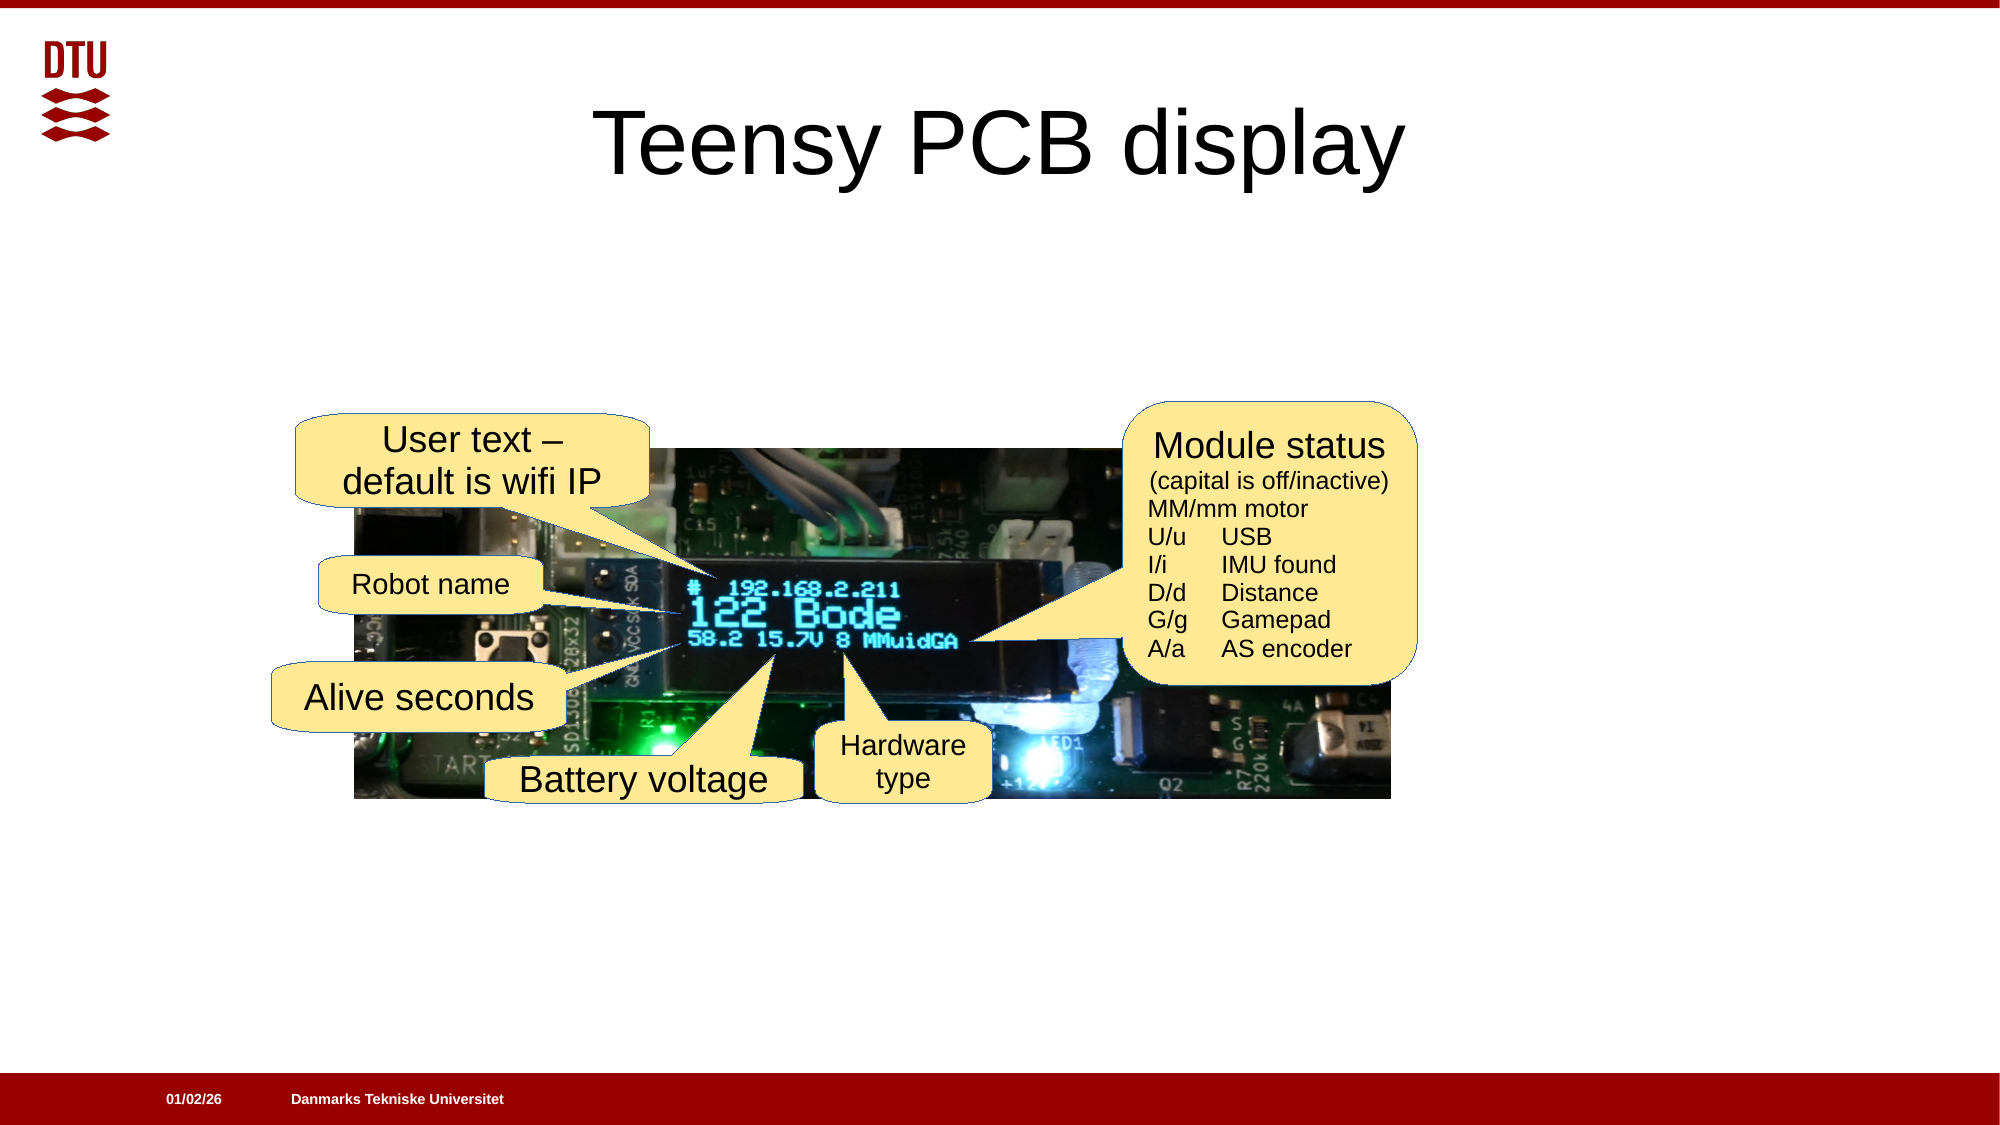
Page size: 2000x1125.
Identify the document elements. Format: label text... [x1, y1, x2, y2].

title Teensy PCB display [99, 48, 1900, 237]
text_box Module status (capital is off/inactive) MM/mm motor U/u USB I/i IMU found D/d Distance G/g Gamepad A/a AS encoder [969, 401, 1418, 686]
picture [354, 448, 1391, 799]
text_box Battery voltage [484, 654, 804, 804]
text_box Alive seconds [271, 643, 681, 733]
text_box User text – default is wifi IP [295, 413, 717, 579]
text_box Robot name [318, 555, 681, 615]
text_box Hardware type [814, 652, 993, 804]
